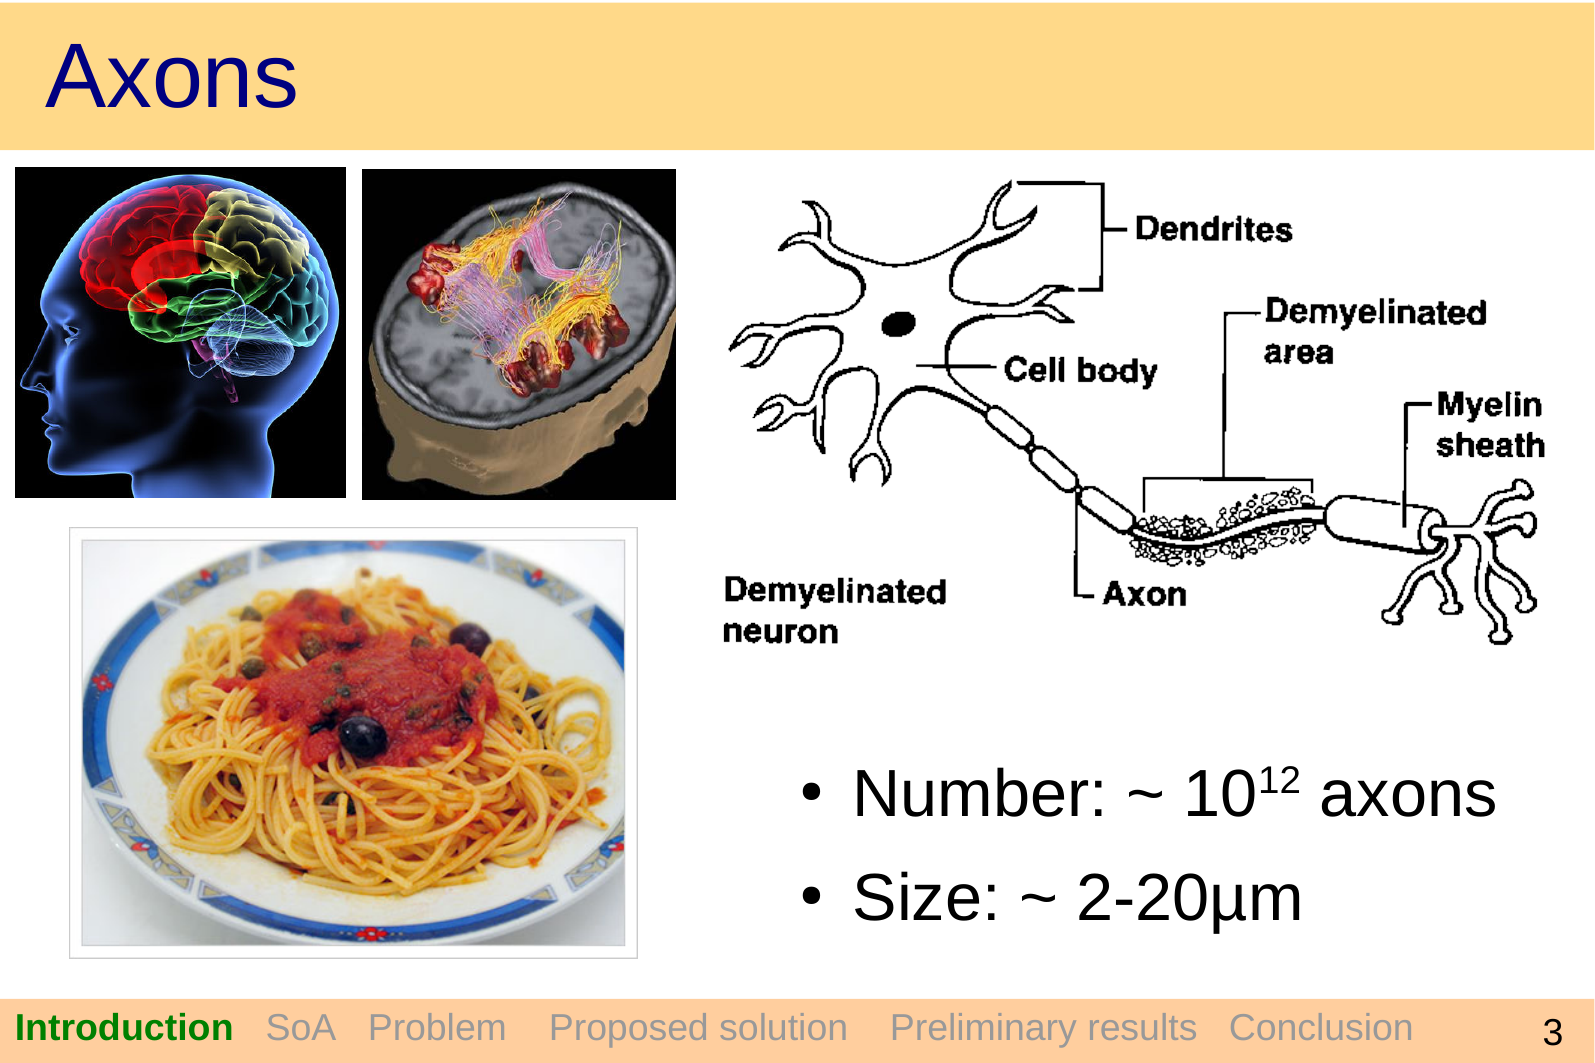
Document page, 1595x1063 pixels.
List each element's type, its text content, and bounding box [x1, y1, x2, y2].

picture [721, 160, 1595, 710]
picture [362, 169, 676, 500]
picture [69, 527, 638, 959]
picture [15, 167, 346, 498]
text_box Introduction SoA Problem Proposed solution Preliminary results Conclusion [0, 998, 1595, 1063]
list Number: ~ 1012 axons Size: ~ 2-20µm [781, 755, 1595, 981]
text_box <number> [1377, 1003, 1579, 1063]
title Axons [0, 2, 1595, 151]
